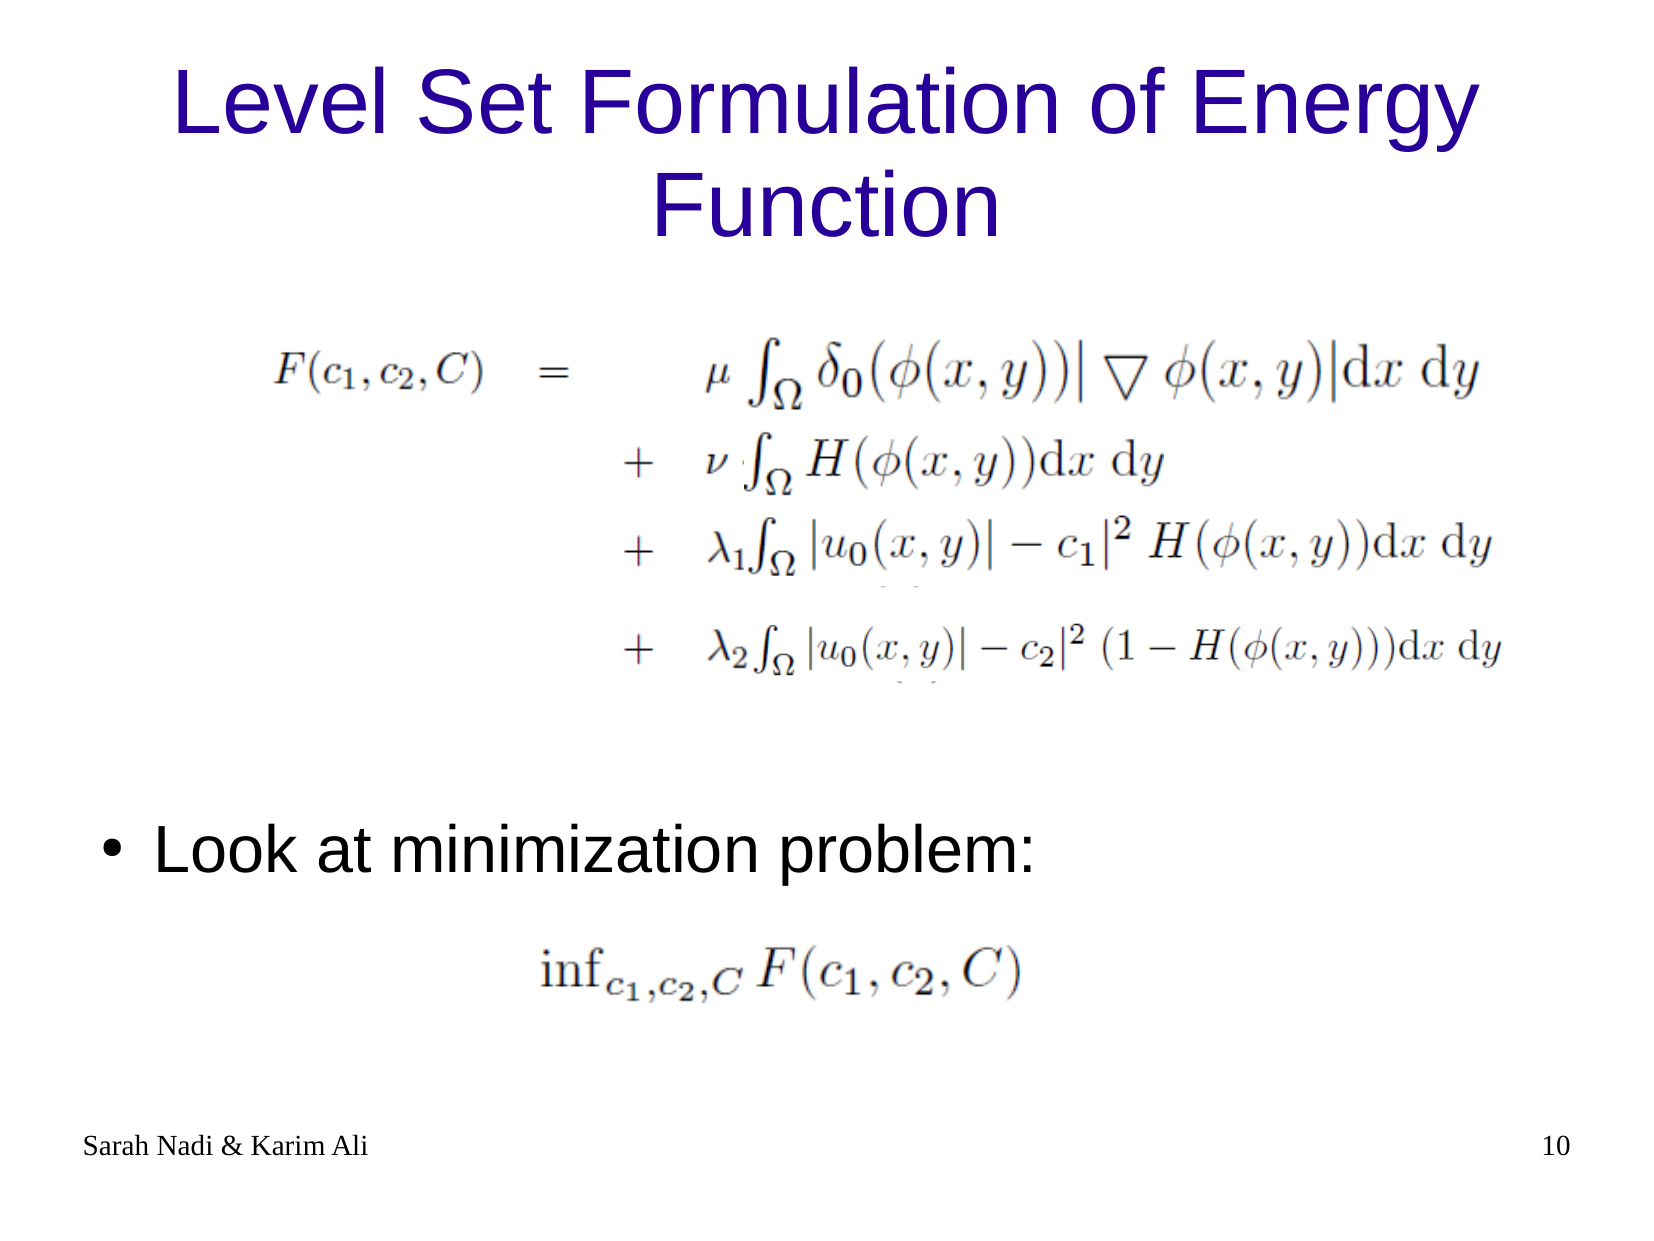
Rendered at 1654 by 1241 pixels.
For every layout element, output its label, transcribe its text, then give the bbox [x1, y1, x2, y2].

title Level Set Formulation of Energy Function [82, 49, 1571, 257]
list Look at minimization problem: [82, 290, 1571, 1109]
picture [522, 915, 1034, 1026]
